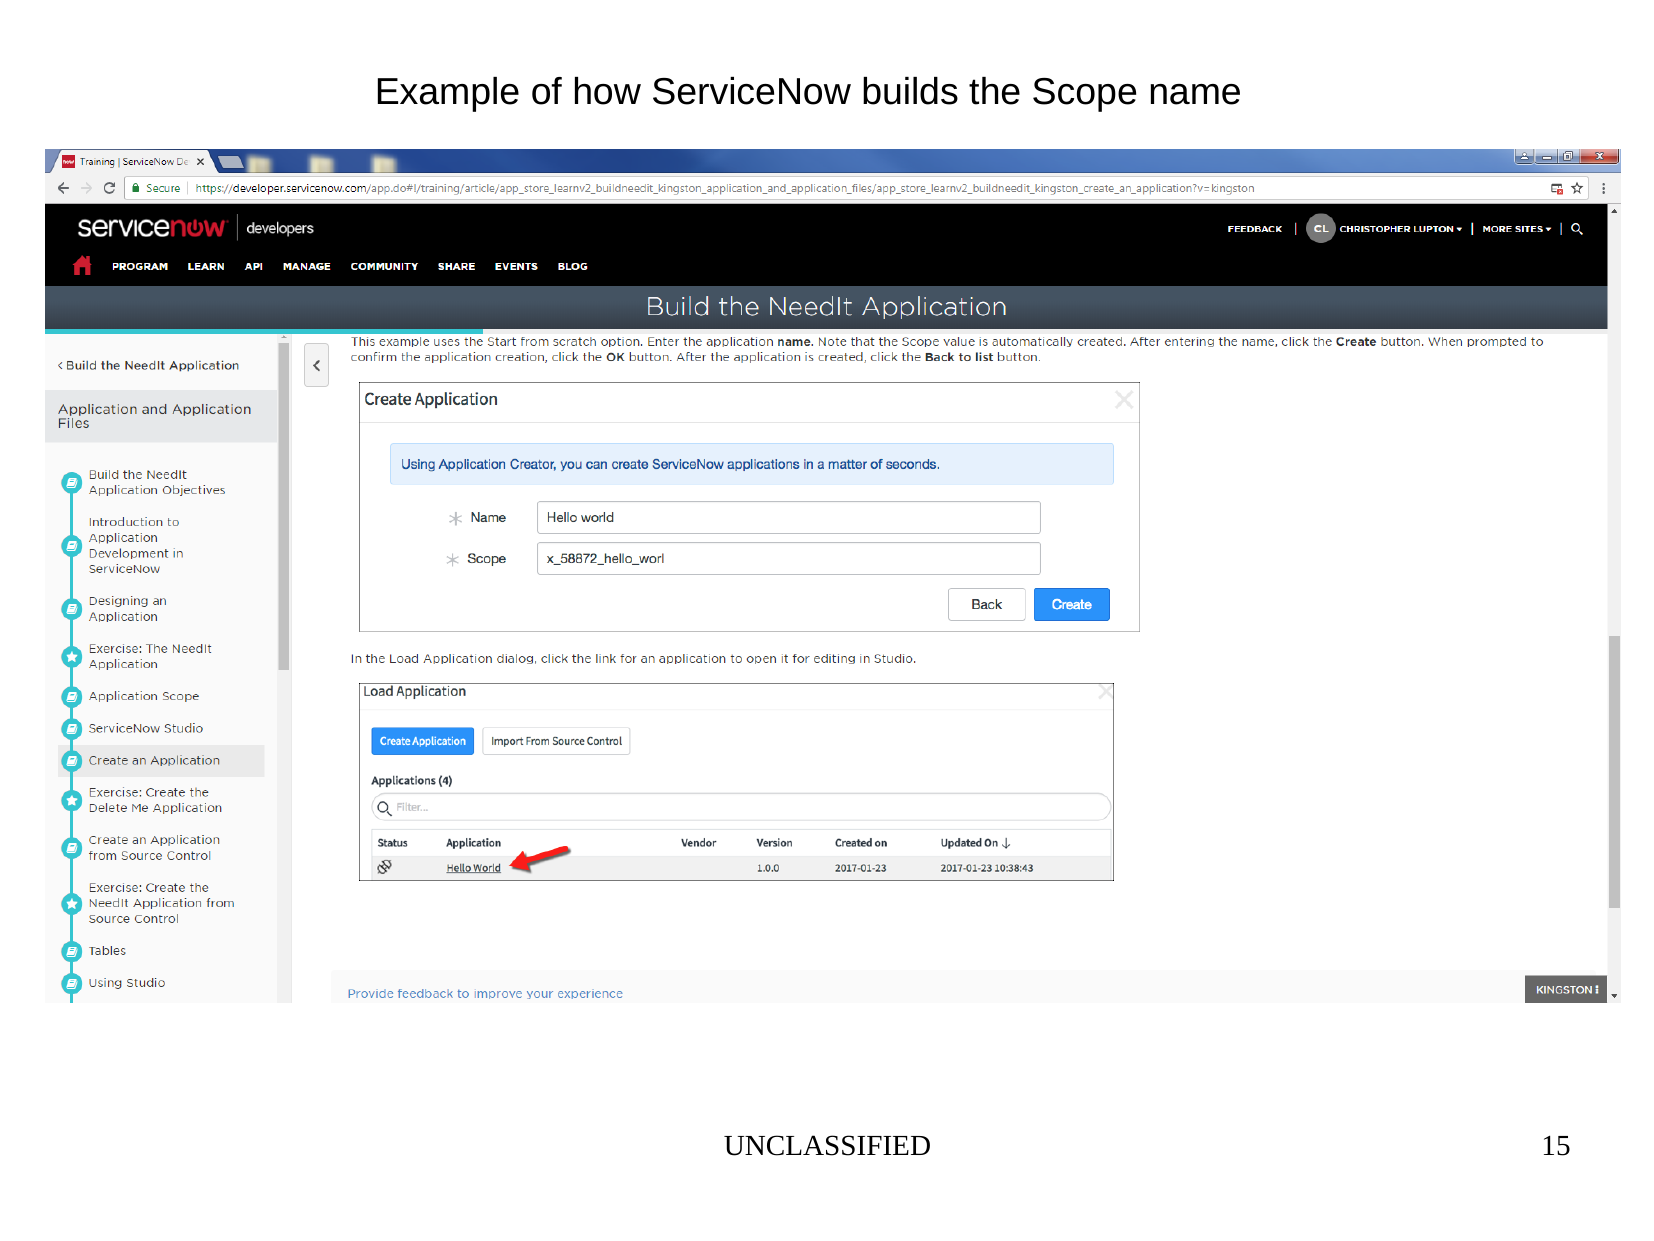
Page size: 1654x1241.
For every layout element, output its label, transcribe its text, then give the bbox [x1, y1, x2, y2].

picture [45, 149, 1621, 1004]
text_box Example of how ServiceNow builds the Scope name [360, 63, 1426, 121]
